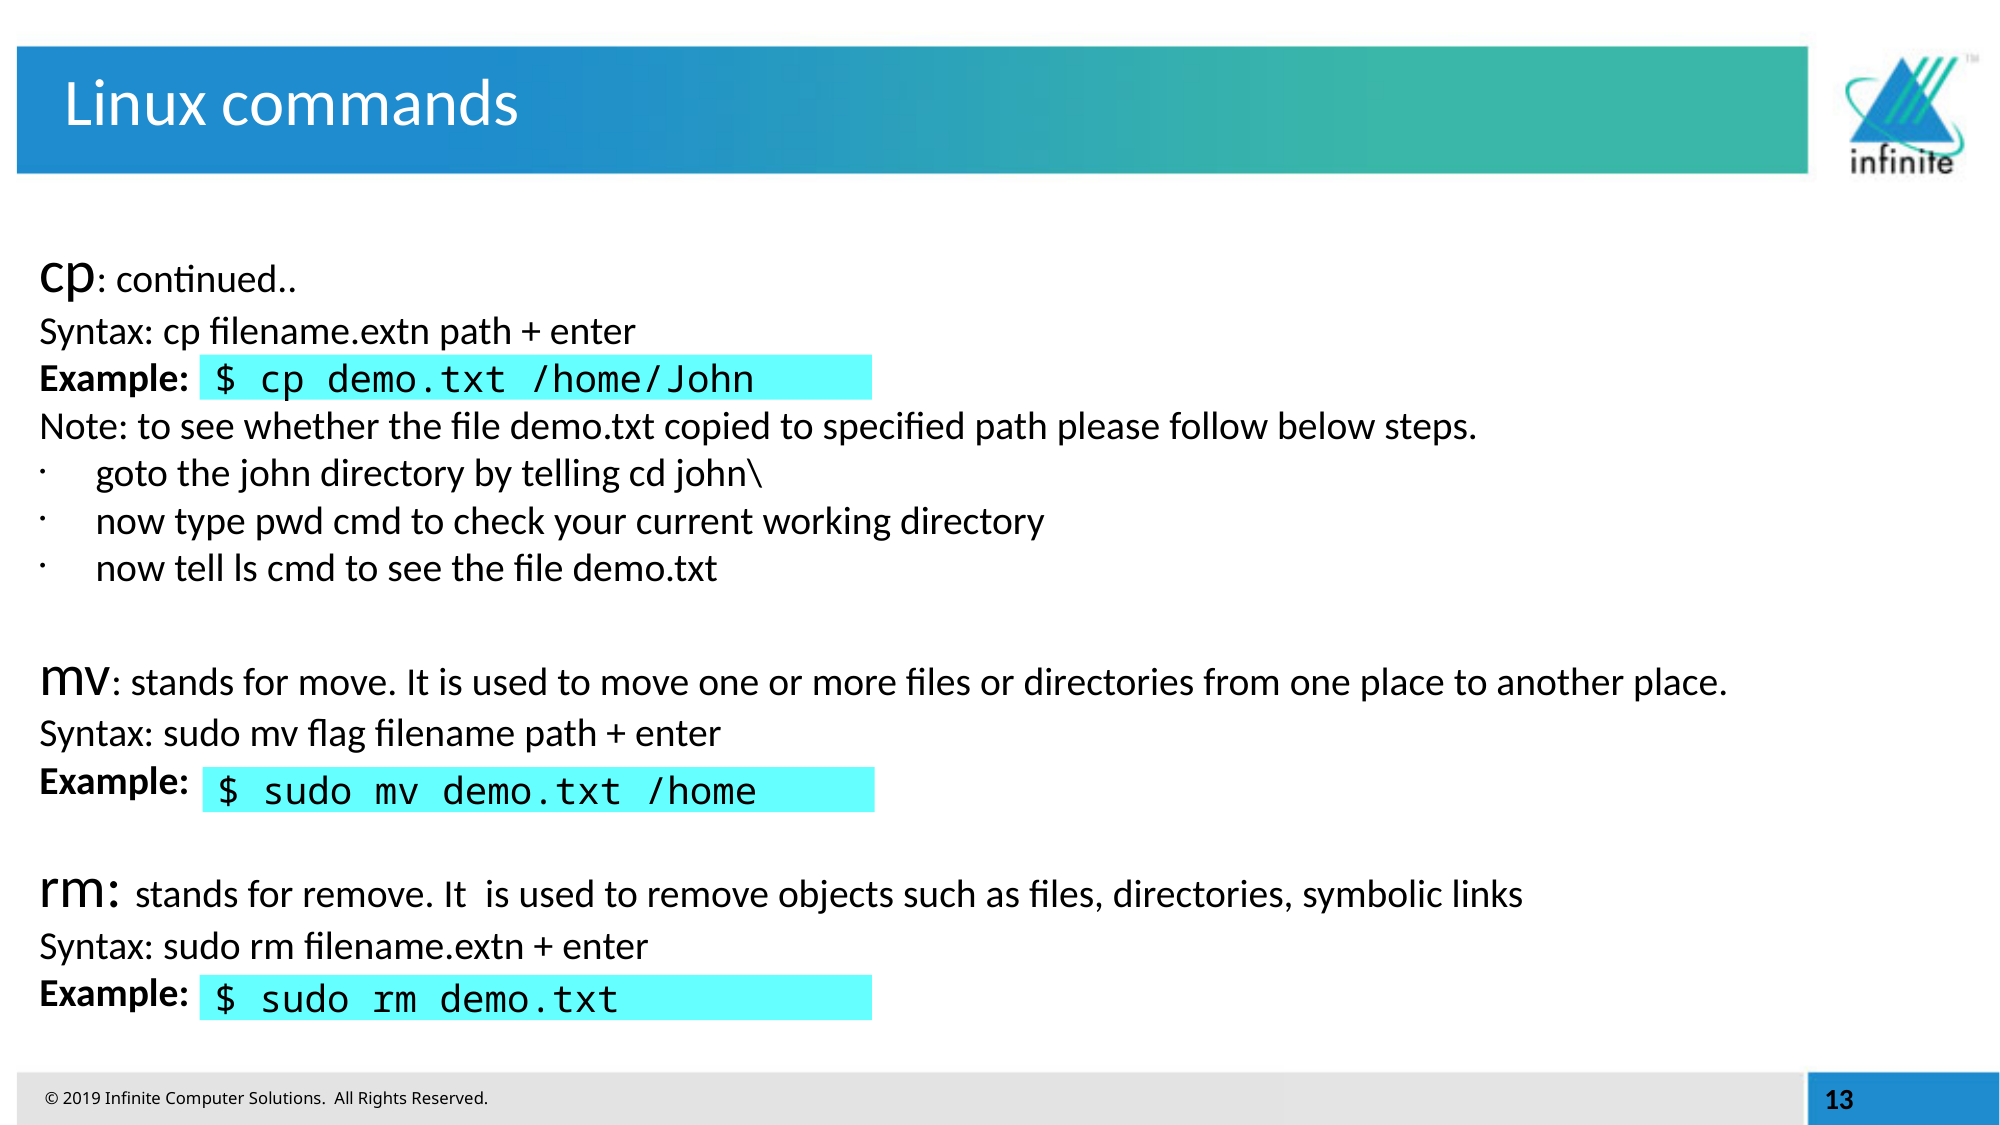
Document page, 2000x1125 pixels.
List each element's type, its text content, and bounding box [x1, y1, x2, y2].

text_box cp: continued.. Syntax: cp filename.extn path + enter Example: Note: to see whether the file demo.txt copied to specified path please follow below steps. goto the john directory by telling cd john\ now type pwd cmd to check your current working directory now tell ls cmd to see the file demo.txt mv: stands for move. It is used to move one or more files or directories from one place to another place. Syntax: sudo mv flag filename path + enter Example: rm: stands for remove. It is used to remove objects such as files, directories, symbolic links Syntax: sudo rm filename.extn + enter Example: [24, 224, 1813, 1125]
text_box $ cp demo.txt /home/John [199, 354, 872, 400]
title Linux commands [49, 51, 1913, 182]
text_box $ sudo mv demo.txt /home [202, 767, 875, 813]
text_box $ sudo rm demo.txt [199, 974, 872, 1021]
slide_number <number> [1813, 1073, 2000, 1125]
picture [16, 0, 2000, 1125]
